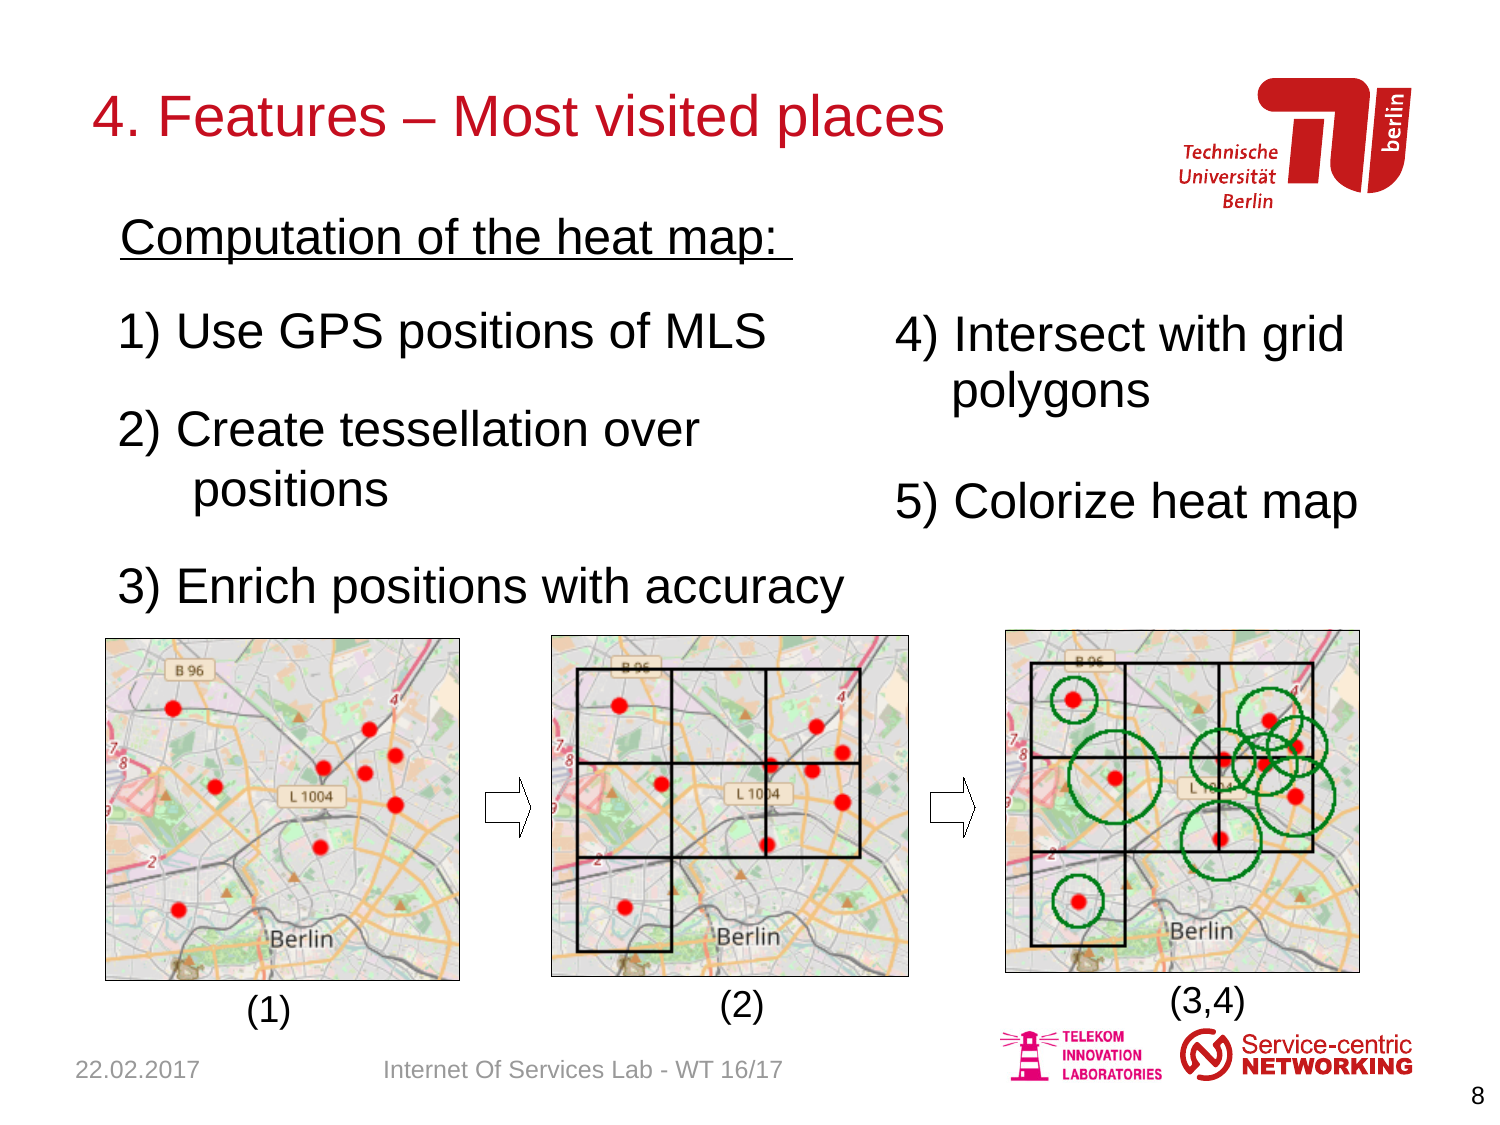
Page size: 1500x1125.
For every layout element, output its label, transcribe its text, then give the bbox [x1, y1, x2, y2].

picture [1000, 1028, 1162, 1083]
slide_number <number> [1412, 1065, 1500, 1125]
text_box (3,4) [1154, 972, 1262, 1025]
text_box 4) Intersect with grid polygons 5) Colorize heat map [866, 299, 1500, 720]
list 1) Use GPS positions of MLS 2) Create tessellation over positions 3) Enrich positions with accuracy [117, 212, 867, 916]
picture [105, 638, 460, 981]
picture [551, 635, 909, 977]
text_box [485, 777, 531, 838]
text_box Computation of the heat map: [105, 202, 806, 267]
picture [1005, 629, 1360, 973]
text_box [930, 777, 976, 838]
text_box (2) [704, 976, 781, 1029]
title 4. Features – Most visited places [88, 78, 1152, 212]
text_box (1) [231, 981, 307, 1034]
